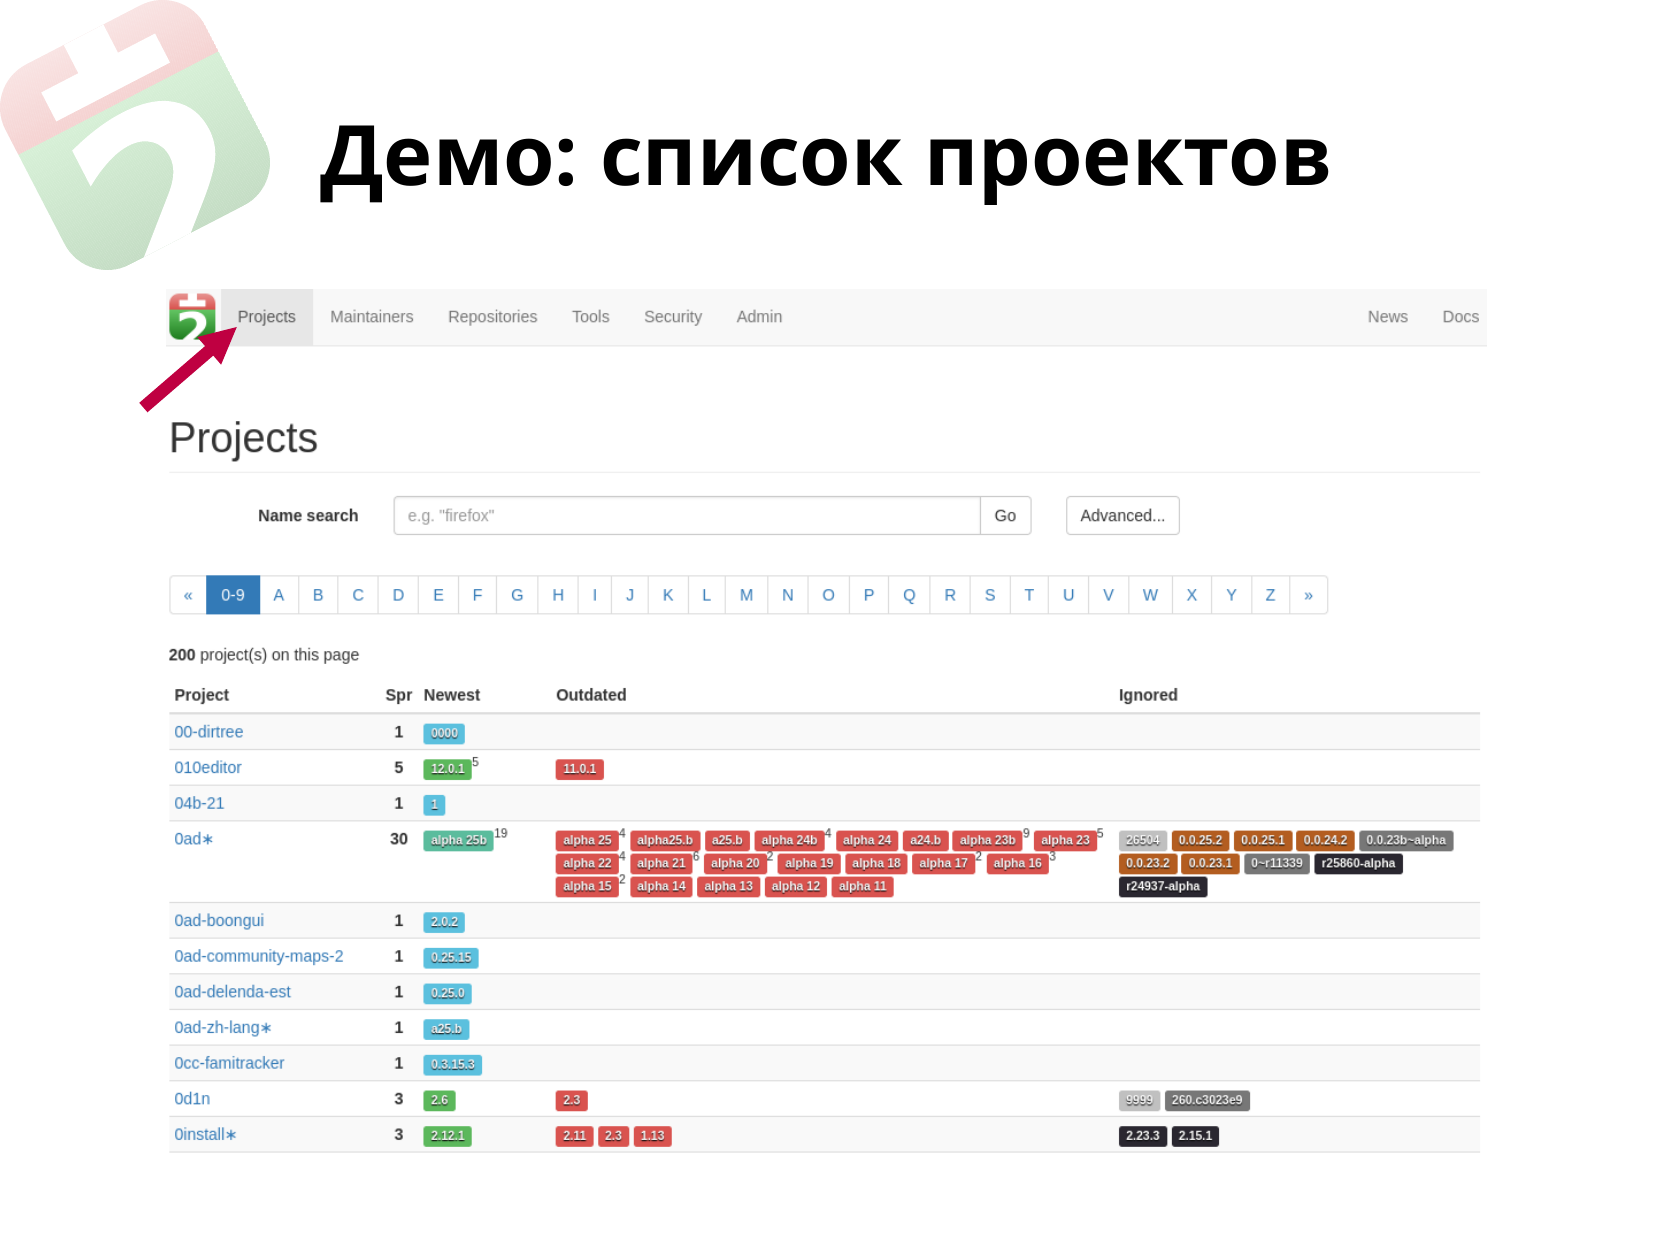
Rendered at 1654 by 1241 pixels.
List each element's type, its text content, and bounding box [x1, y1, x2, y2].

title Демо: список проектов [82, 49, 1571, 257]
picture [166, 289, 1487, 1155]
